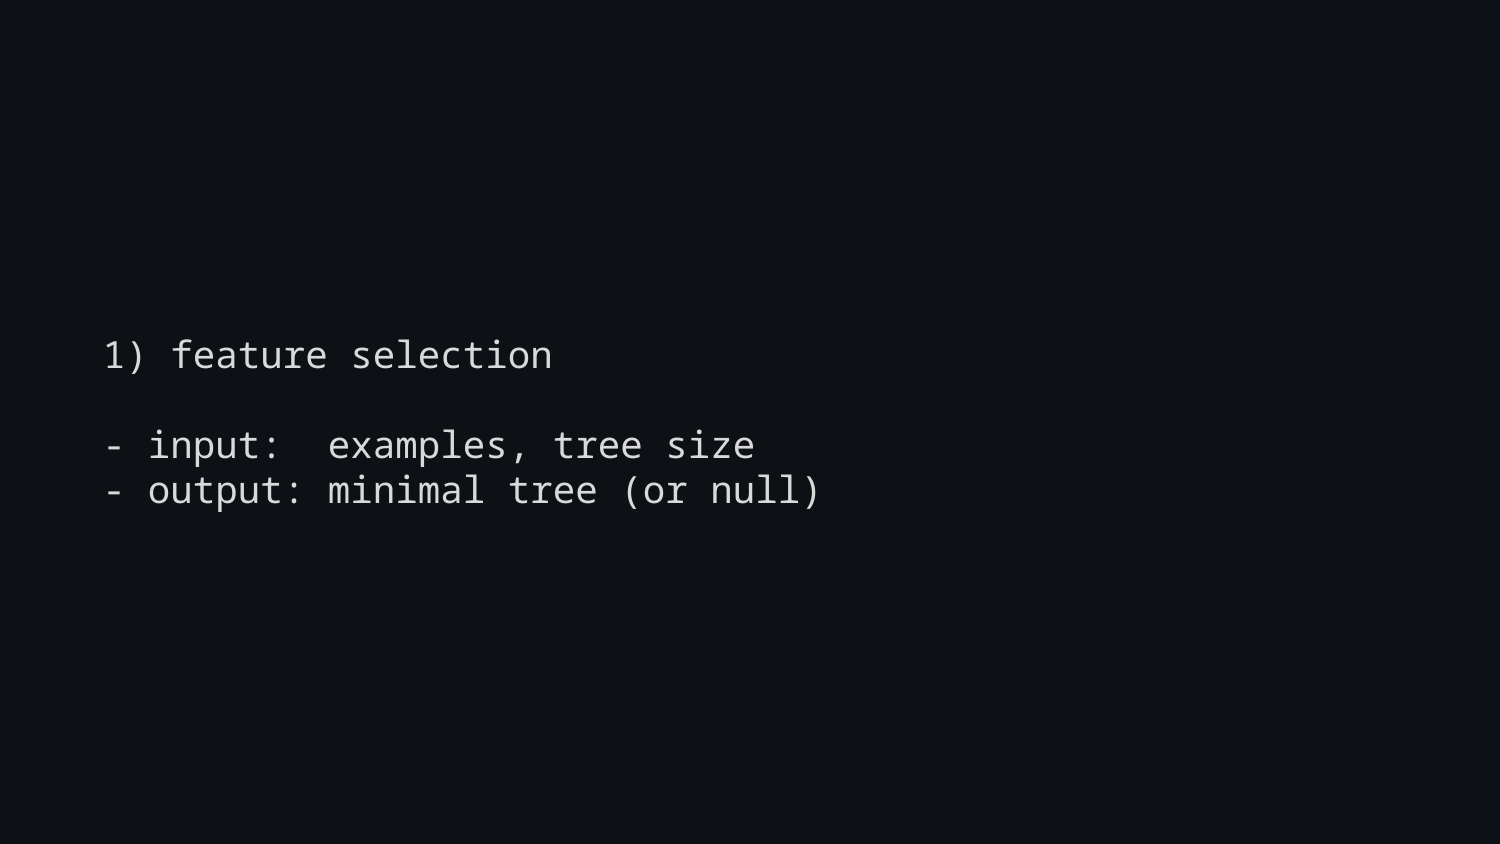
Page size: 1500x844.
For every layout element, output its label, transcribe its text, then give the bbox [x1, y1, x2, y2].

text_box 1) feature selection - input: examples, tree size - output: minimal tree (or null) [87, 315, 1412, 526]
